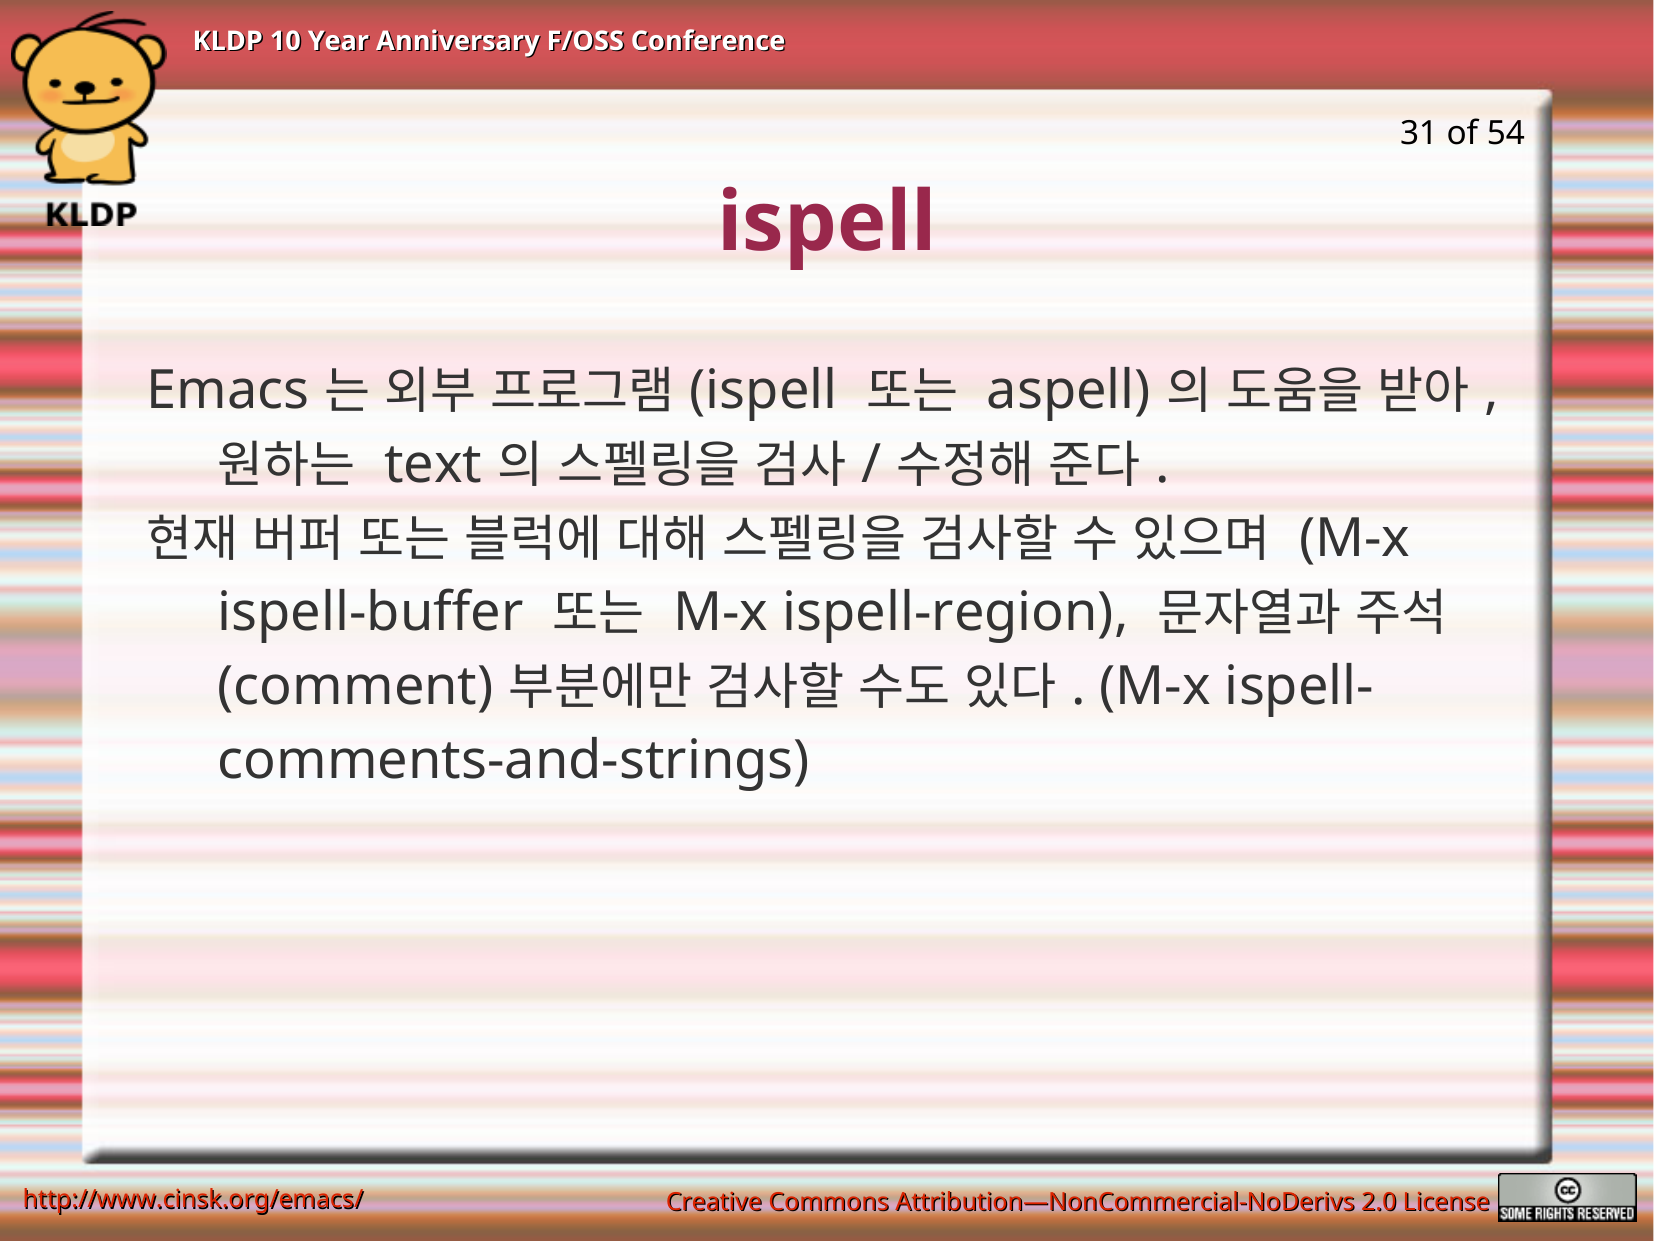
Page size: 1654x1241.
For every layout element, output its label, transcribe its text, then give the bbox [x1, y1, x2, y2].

list Emacs는 외부 프로그램(ispell 또는 aspell)의 도움을 받아, 원하는 text의 스펠링을 검사/수정해 준다. 현재 버퍼 또는 블럭에 대해 스펠링을 검사할 수 있으며 (M-x ispell-buffer 또는 M-x ispell-region), 문자열과 주석(comment)부분에만 검사할 수도 있다. (M-x ispell-comments-and-strings) [134, 350, 1516, 1133]
title ispell [121, 114, 1534, 322]
picture [0, 0, 1654, 1241]
